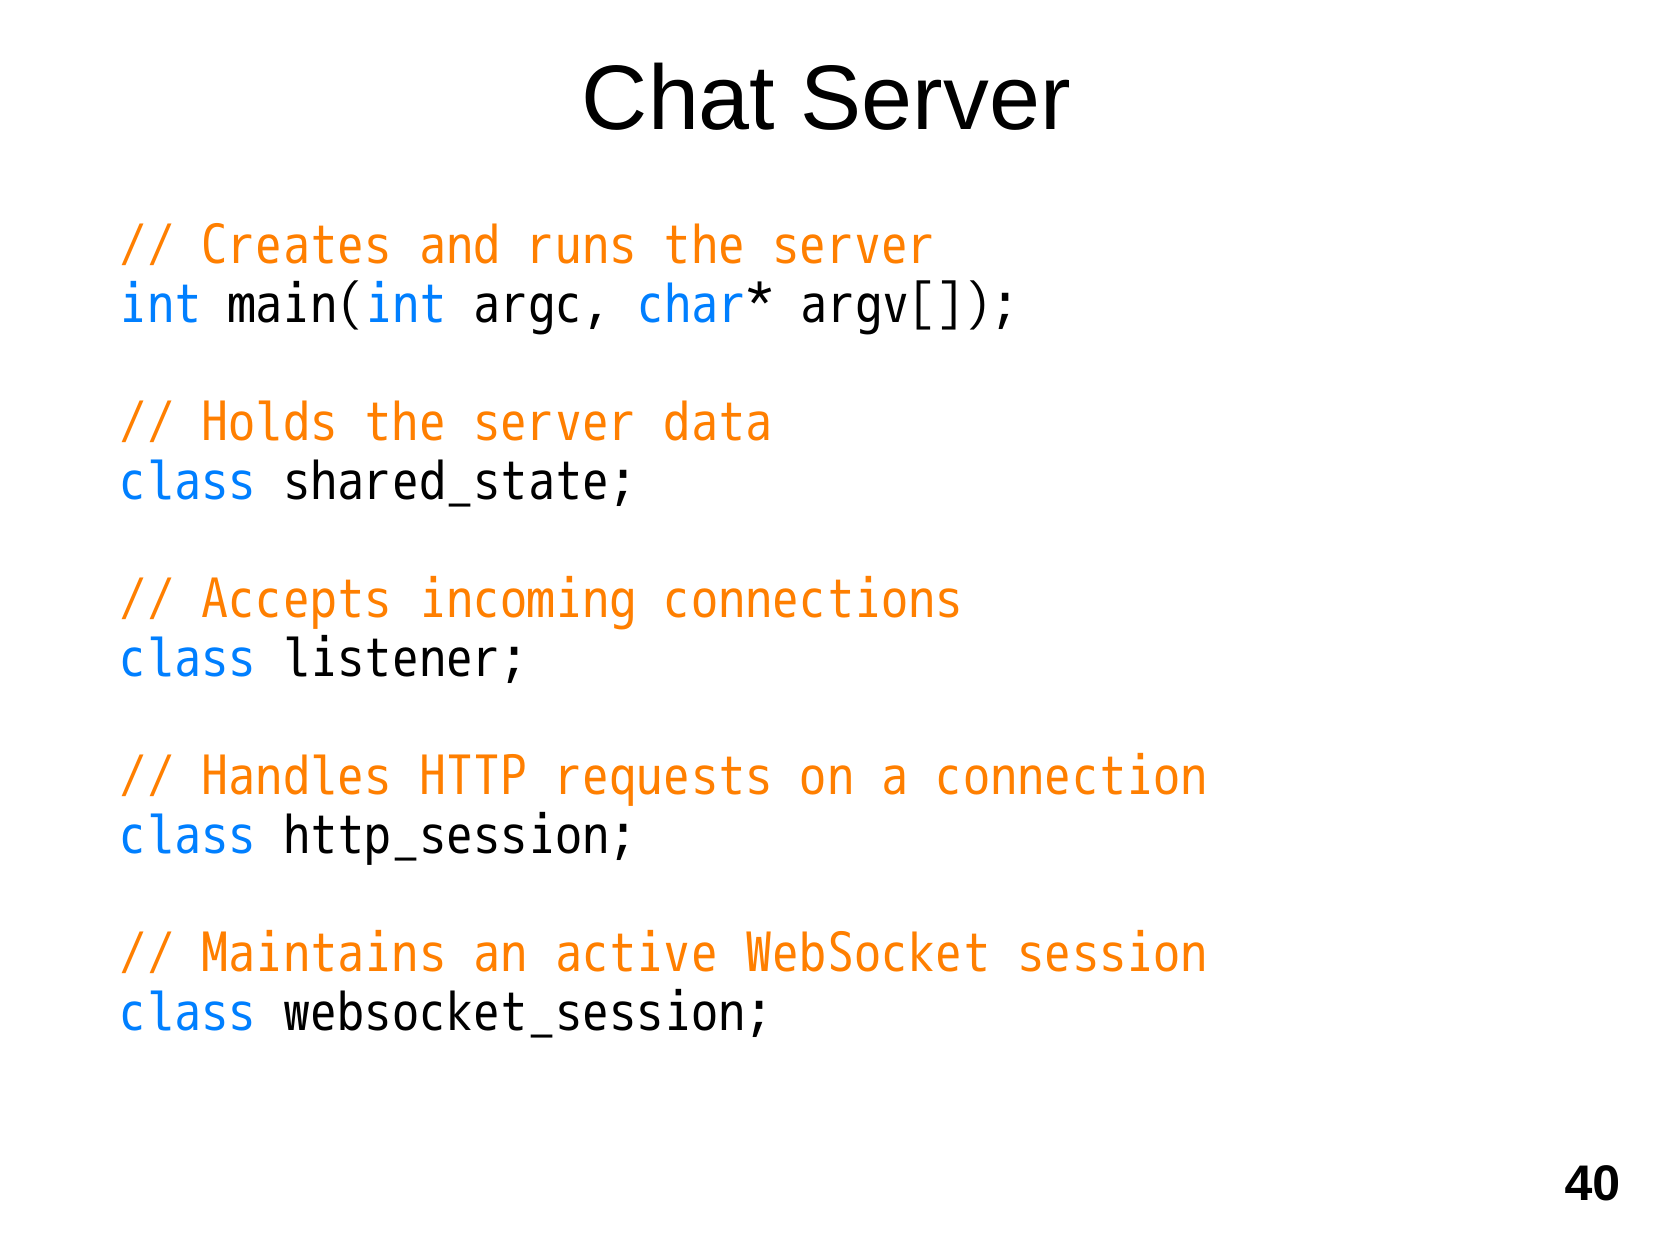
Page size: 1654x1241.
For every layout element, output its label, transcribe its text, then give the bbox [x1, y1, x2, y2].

title Chat Server [82, 15, 1571, 181]
text_box // Creates and runs the server int main(int argc, char* argv[]); // Holds the server data class shared_state; // Accepts incoming connections class listener; // Handles HTTP requests on a connection class http_session; // Maintains an active WebSocket session class websocket_session; [104, 210, 1575, 1045]
